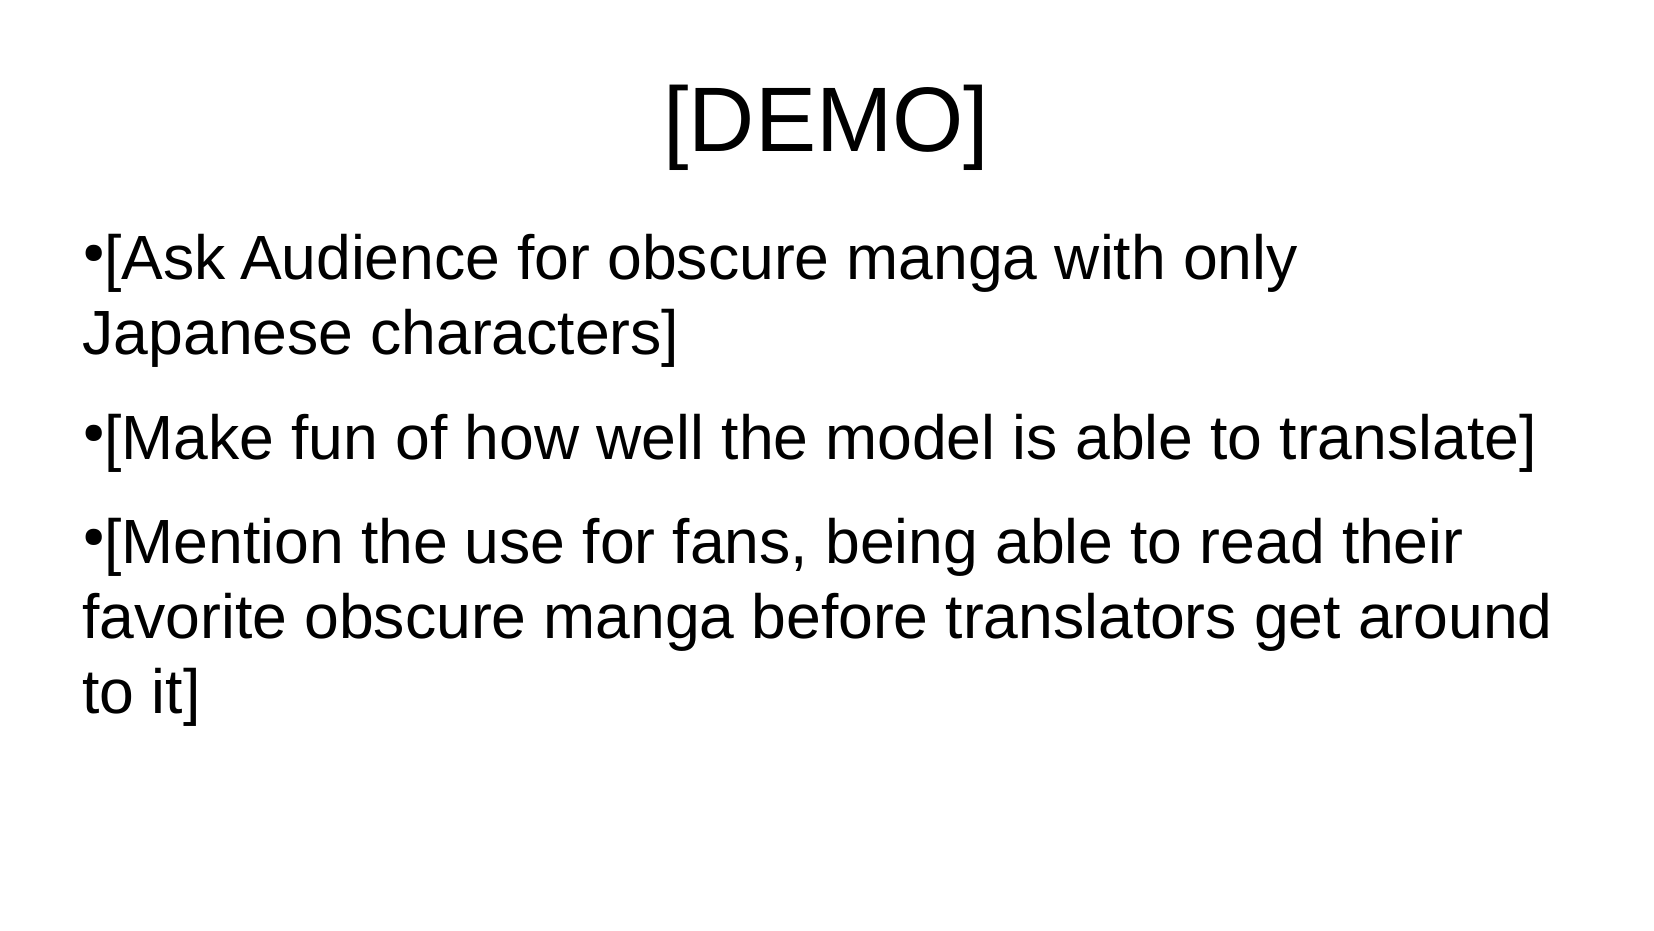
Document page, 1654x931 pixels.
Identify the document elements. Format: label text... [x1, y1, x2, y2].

list [Ask Audience for obscure manga with only Japanese characters] [Make fun of how well the model is able to translate] [Mention the use for fans, being able to read their favorite obscure manga before translators get around to it] [82, 217, 1571, 758]
title [DEMO] [82, 37, 1571, 193]
